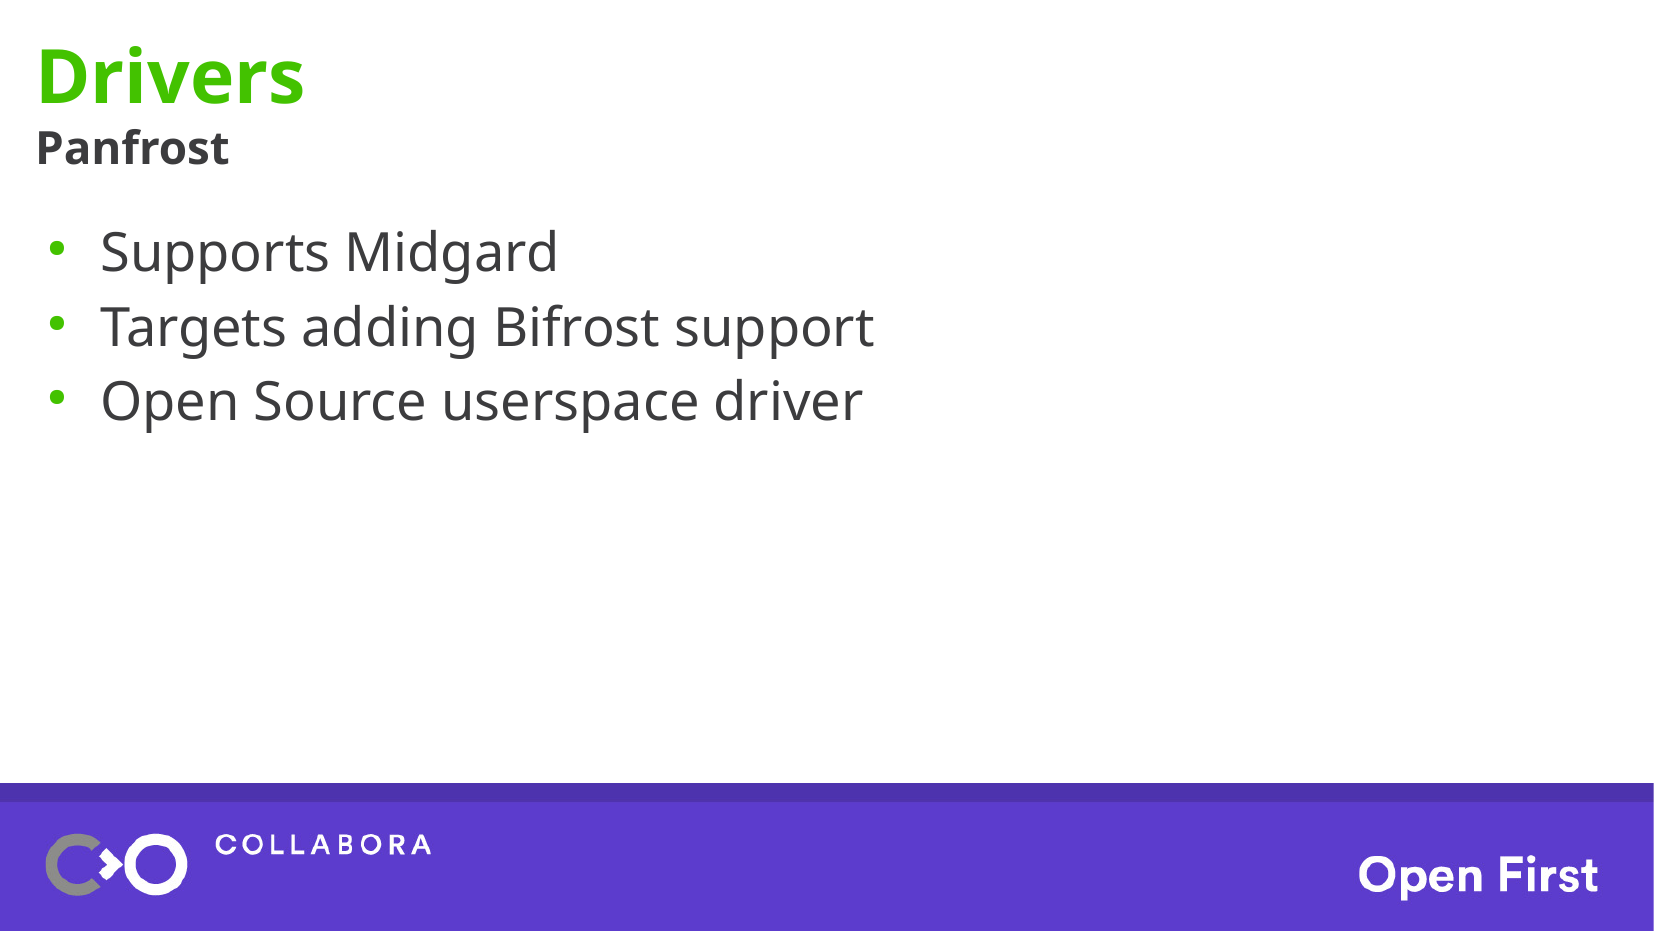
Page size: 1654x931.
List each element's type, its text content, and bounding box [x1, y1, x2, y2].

picture [0, 0, 1654, 931]
list Supports Midgard Targets adding Bifrost support Open Source userspace driver [29, 207, 1602, 851]
title Drivers Panfrost [35, 28, 1608, 193]
